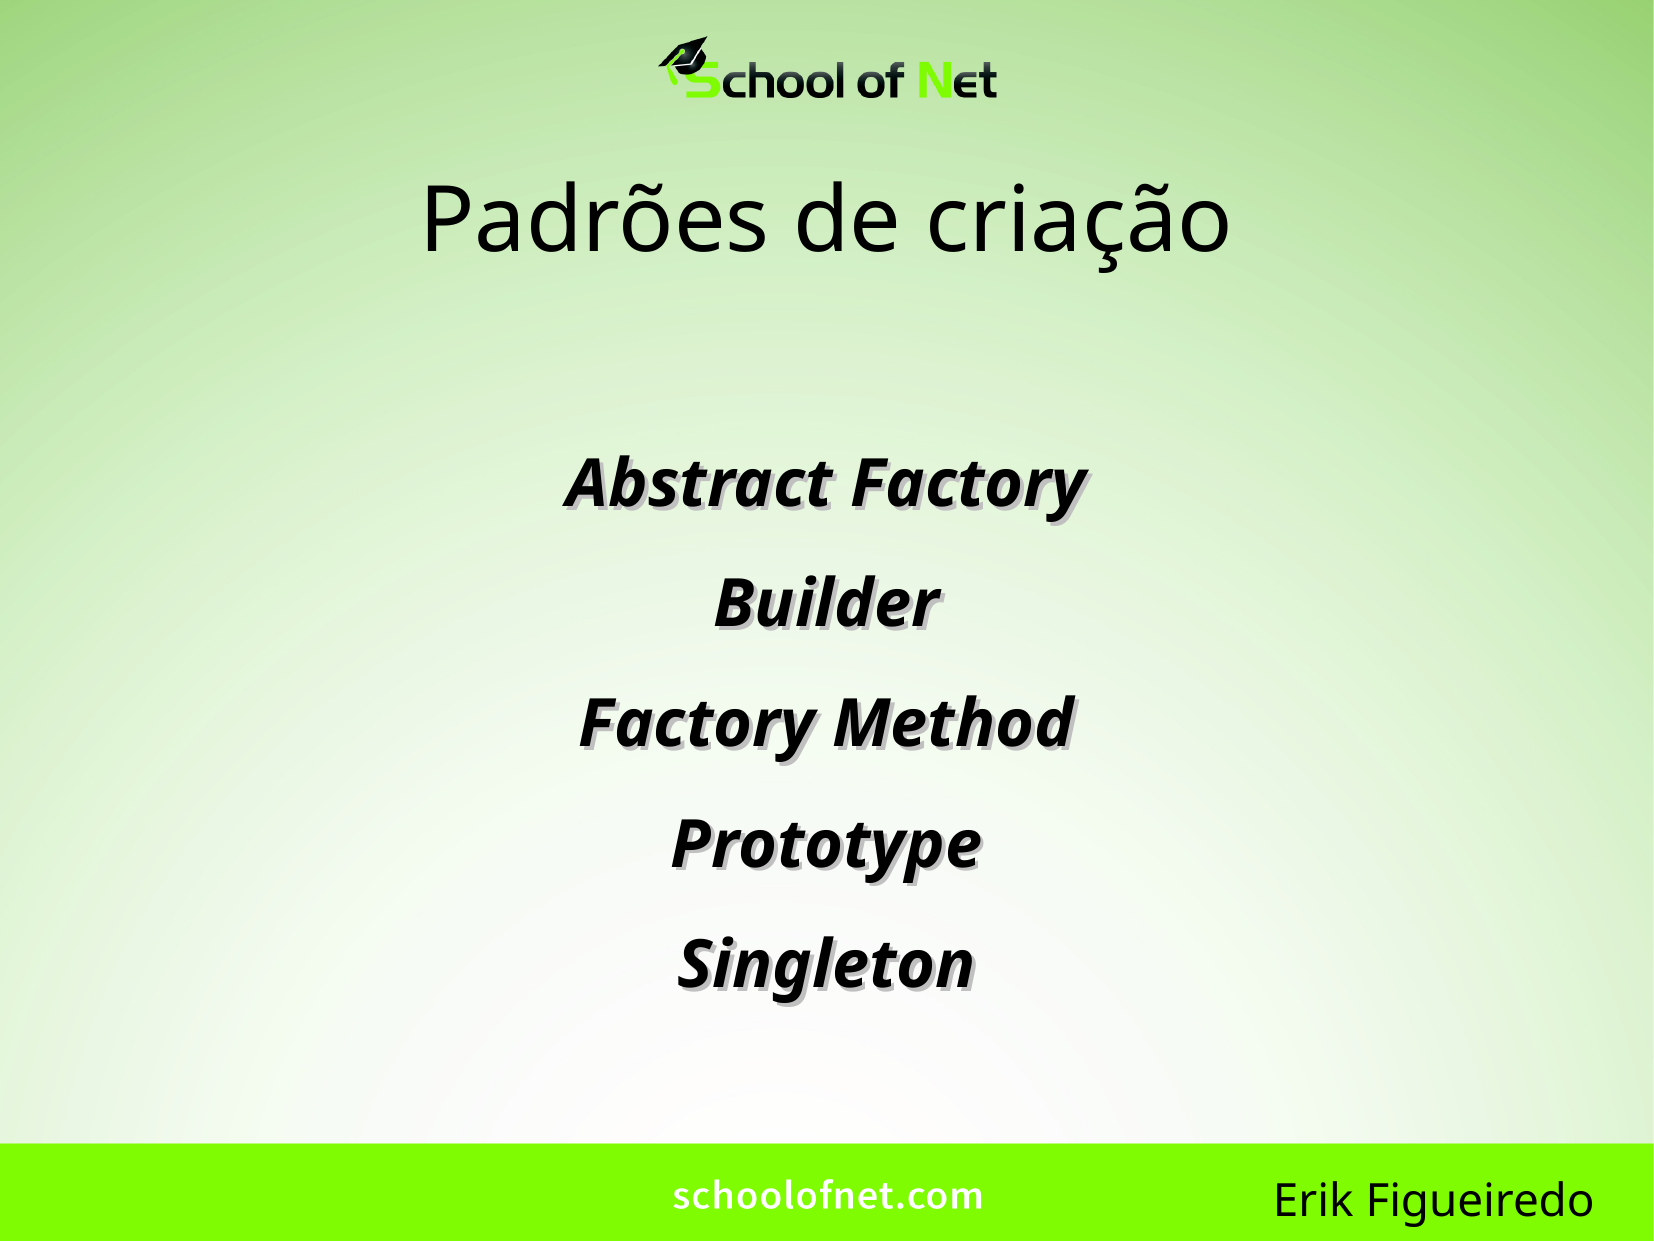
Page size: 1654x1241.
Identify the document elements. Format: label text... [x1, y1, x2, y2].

list Abstract Factory Builder Factory Method Prototype Singleton [82, 311, 1571, 1131]
text_box Erik Figueiredo [768, 1157, 1595, 1241]
title Padrões de criação [82, 141, 1571, 290]
picture [0, 0, 1654, 1241]
